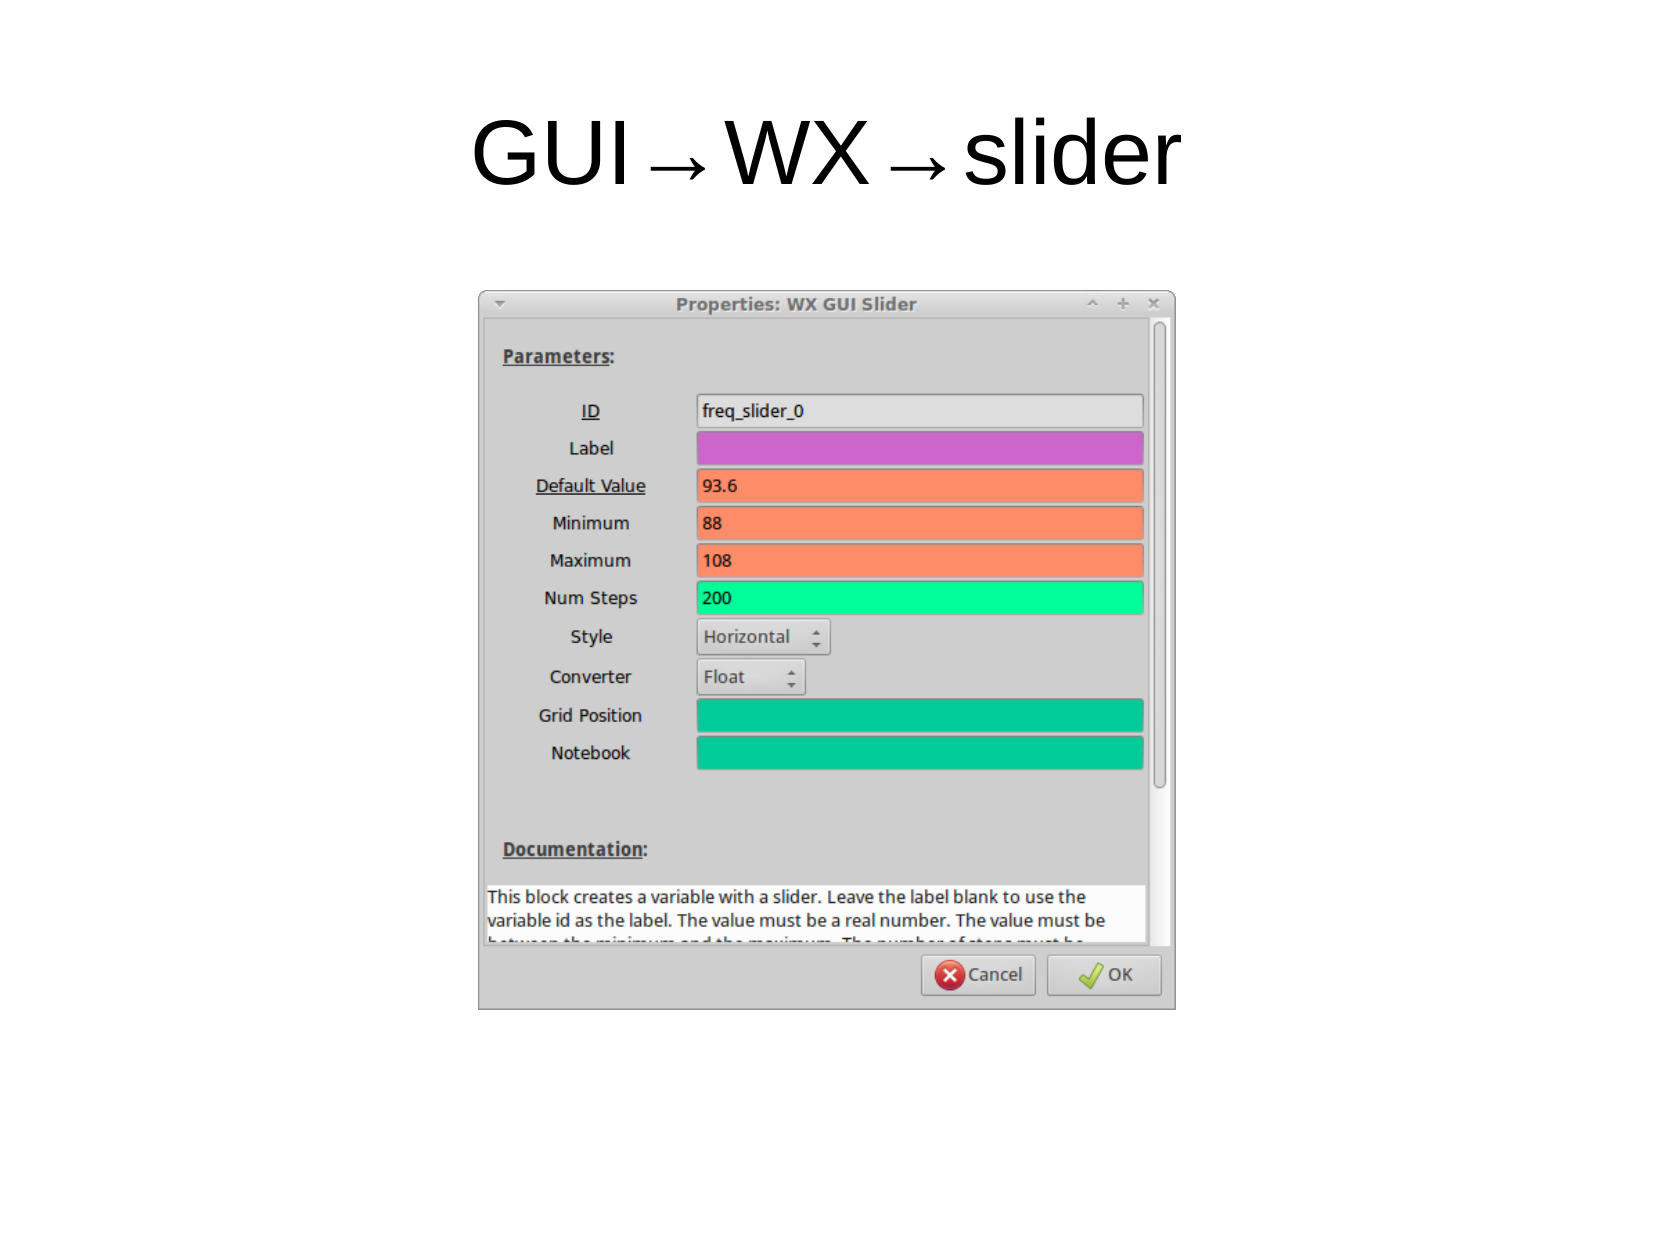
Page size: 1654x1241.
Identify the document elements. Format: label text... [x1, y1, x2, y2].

picture [478, 290, 1176, 1010]
title GUI→WX→slider [82, 49, 1571, 257]
